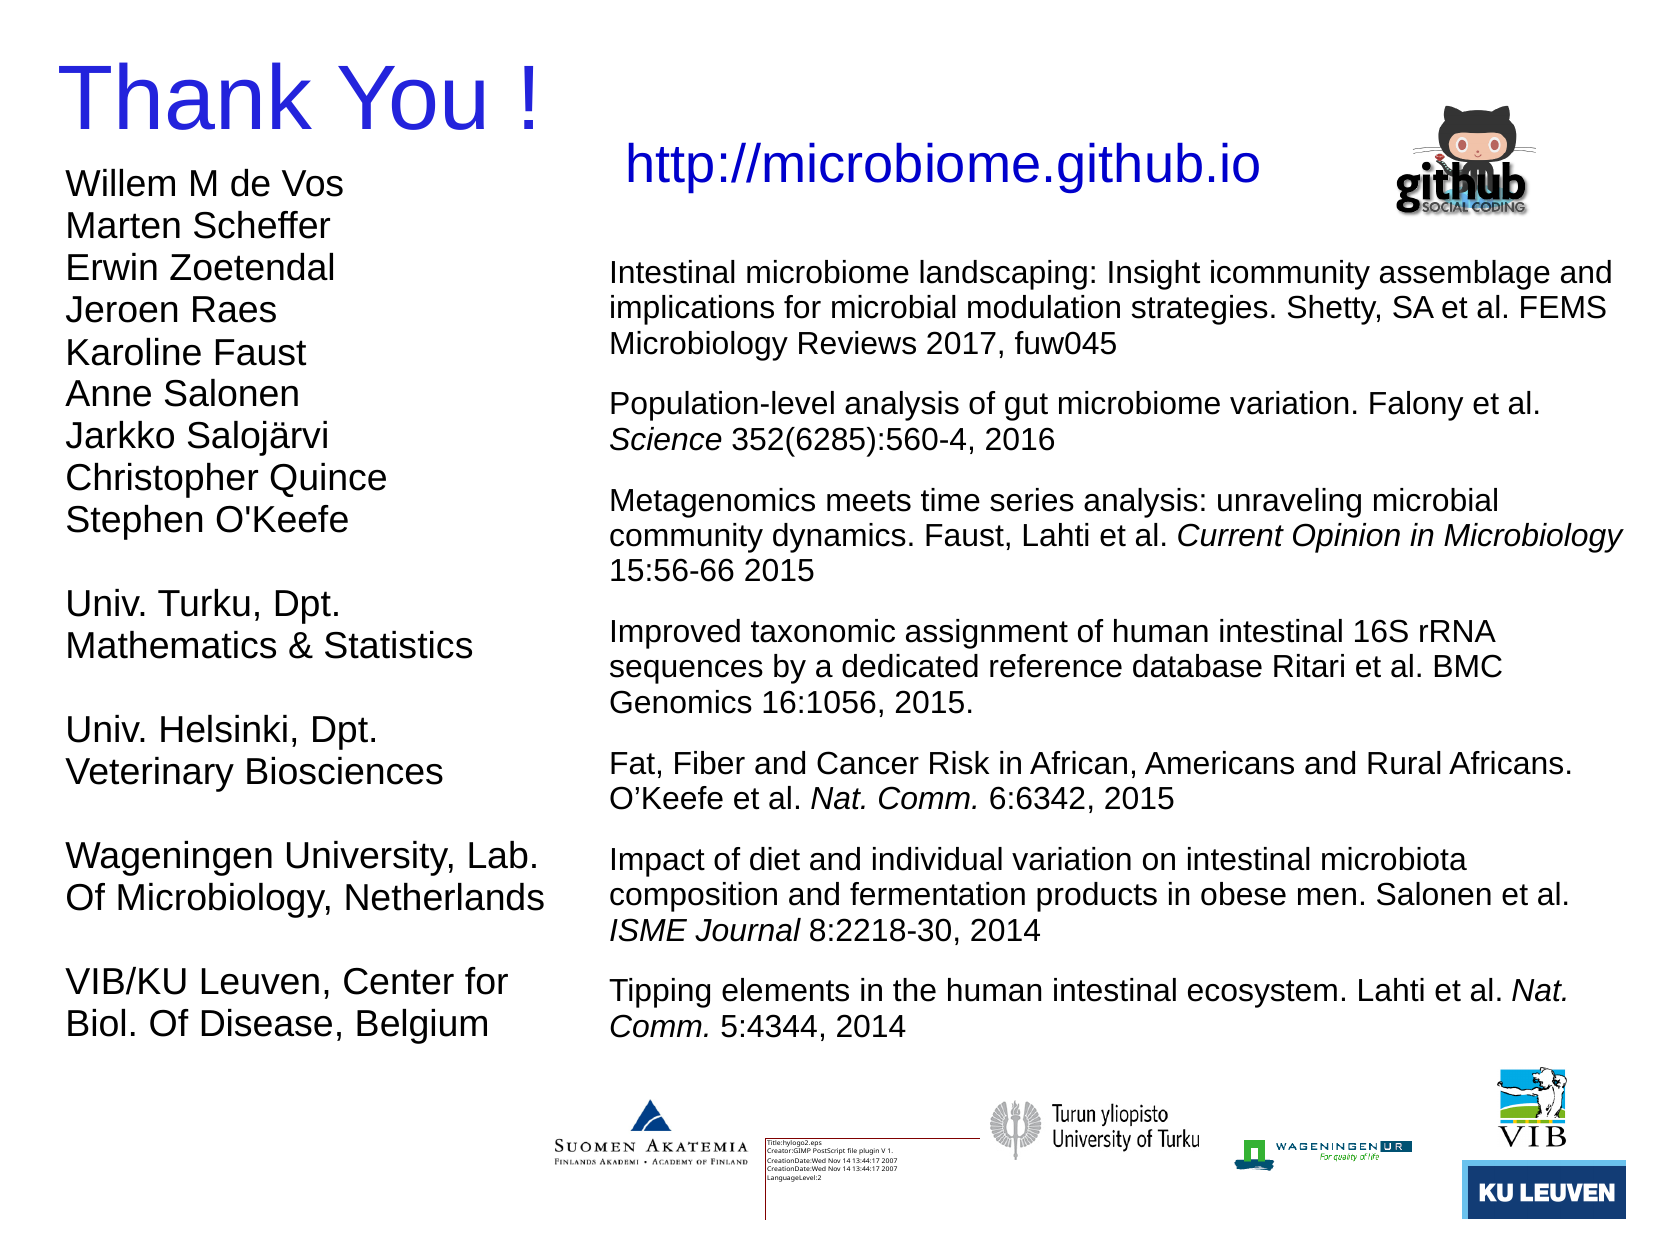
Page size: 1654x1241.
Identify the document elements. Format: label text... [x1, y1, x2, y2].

title Thank You ! [43, 46, 557, 150]
picture [990, 1100, 1199, 1160]
picture [1462, 1160, 1626, 1219]
picture [1224, 1131, 1421, 1177]
text_box http://microbiome.github.io [625, 72, 1338, 254]
picture [764, 1137, 980, 1220]
picture [1497, 1067, 1567, 1147]
text_box Willem M de Vos Marten Scheffer Erwin Zoetendal Jeroen Raes Karoline Faust Anne Salonen Jarkko Salojärvi Christopher Quince Stephen O'Keefe Univ. Turku, Dpt. Mathematics & Statistics Univ. Helsinki, Dpt. Veterinary Biosciences Wageningen University, Lab. Of Microbiology, Netherlands VIB/KU Leuven, Center for Biol. Of Disease, Belgium [50, 155, 567, 1179]
picture [1392, 87, 1536, 219]
picture [567, 1092, 763, 1172]
list Intestinal microbiome landscaping: Insight icommunity assemblage and implications for microbial modulation strategies. Shetty, SA et al. FEMS Microbiology Reviews 2017, fuw045 Population-level analysis of gut microbiome variation. Falony et al. Science 352(6285):560-4, 2016 Metagenomics meets time series analysis: unraveling microbial community dynamics. Faust, Lahti et al. Current Opinion in Microbiology 15:56-66 2015 Improved taxonomic assignment of human intestinal 16S rRNA sequences by a dedicated reference database Ritari et al. BMC Genomics 16:1056, 2015. Fat, Fiber and Cancer Risk in African, Americans and Rural Africans. O’Keefe et al. Nat. Comm. 6:6342, 2015 Impact of diet and individual variation on intestinal microbiota composition and fermentation products in obese men. Salonen et al. ISME Journal 8:2218-30, 2014 Tipping elements in the human intestinal ecosystem. Lahti et al. Nat. Comm. 5:4344, 2014 [548, 254, 1646, 1054]
